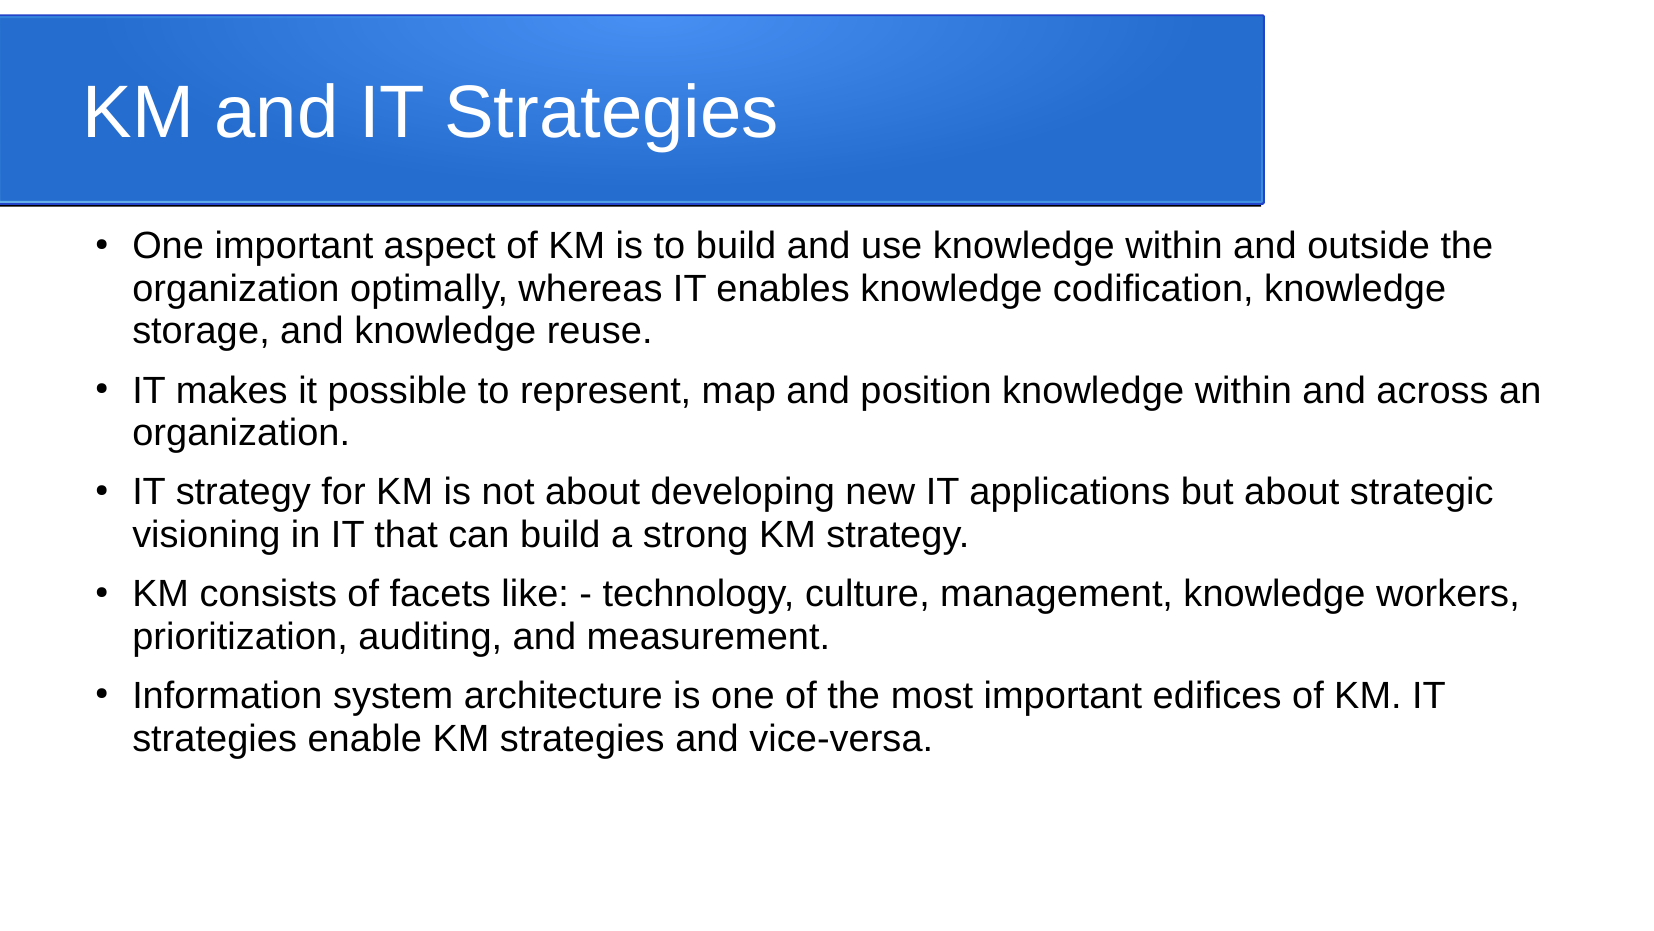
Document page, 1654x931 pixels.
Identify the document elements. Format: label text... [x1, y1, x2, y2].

list One important aspect of KM is to build and use knowledge within and outside the organization optimally, whereas IT enables knowledge codification, knowledge storage, and knowledge reuse. IT makes it possible to represent, map and position knowledge within and across an organization. IT strategy for KM is not about developing new IT applications but about strategic visioning in IT that can build a strong KM strategy. KM consists of facets like: - technology, culture, management, knowledge workers, prioritization, auditing, and measurement. Information system architecture is one of the most important edifices of KM. IT strategies enable KM strategies and vice-versa. [82, 224, 1571, 764]
title KM and IT Strategies [82, 35, 1235, 189]
